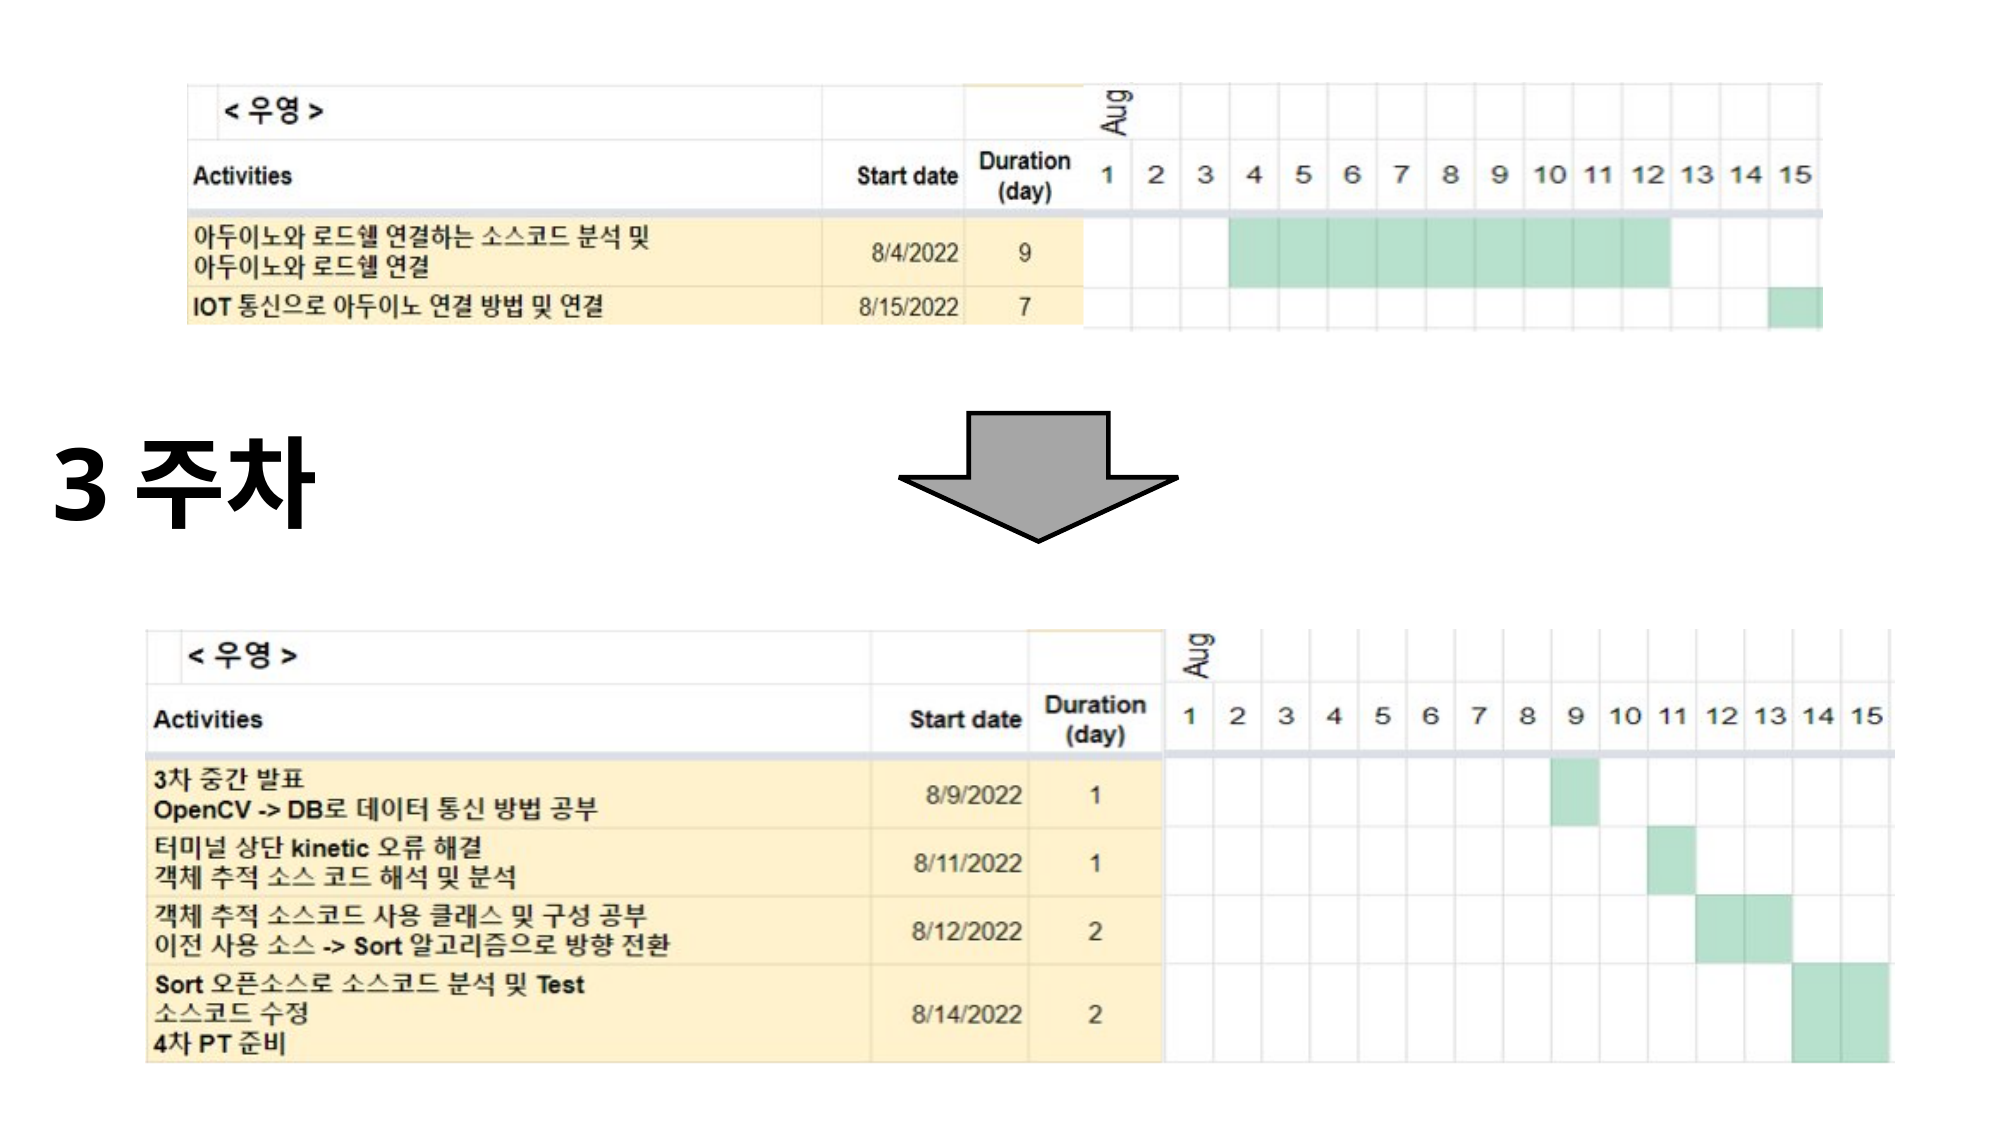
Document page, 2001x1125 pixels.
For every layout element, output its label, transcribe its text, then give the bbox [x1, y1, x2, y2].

picture [187, 82, 1823, 334]
picture [145, 629, 1895, 1065]
text_box [898, 413, 1179, 542]
text_box 3주차 [37, 413, 341, 550]
